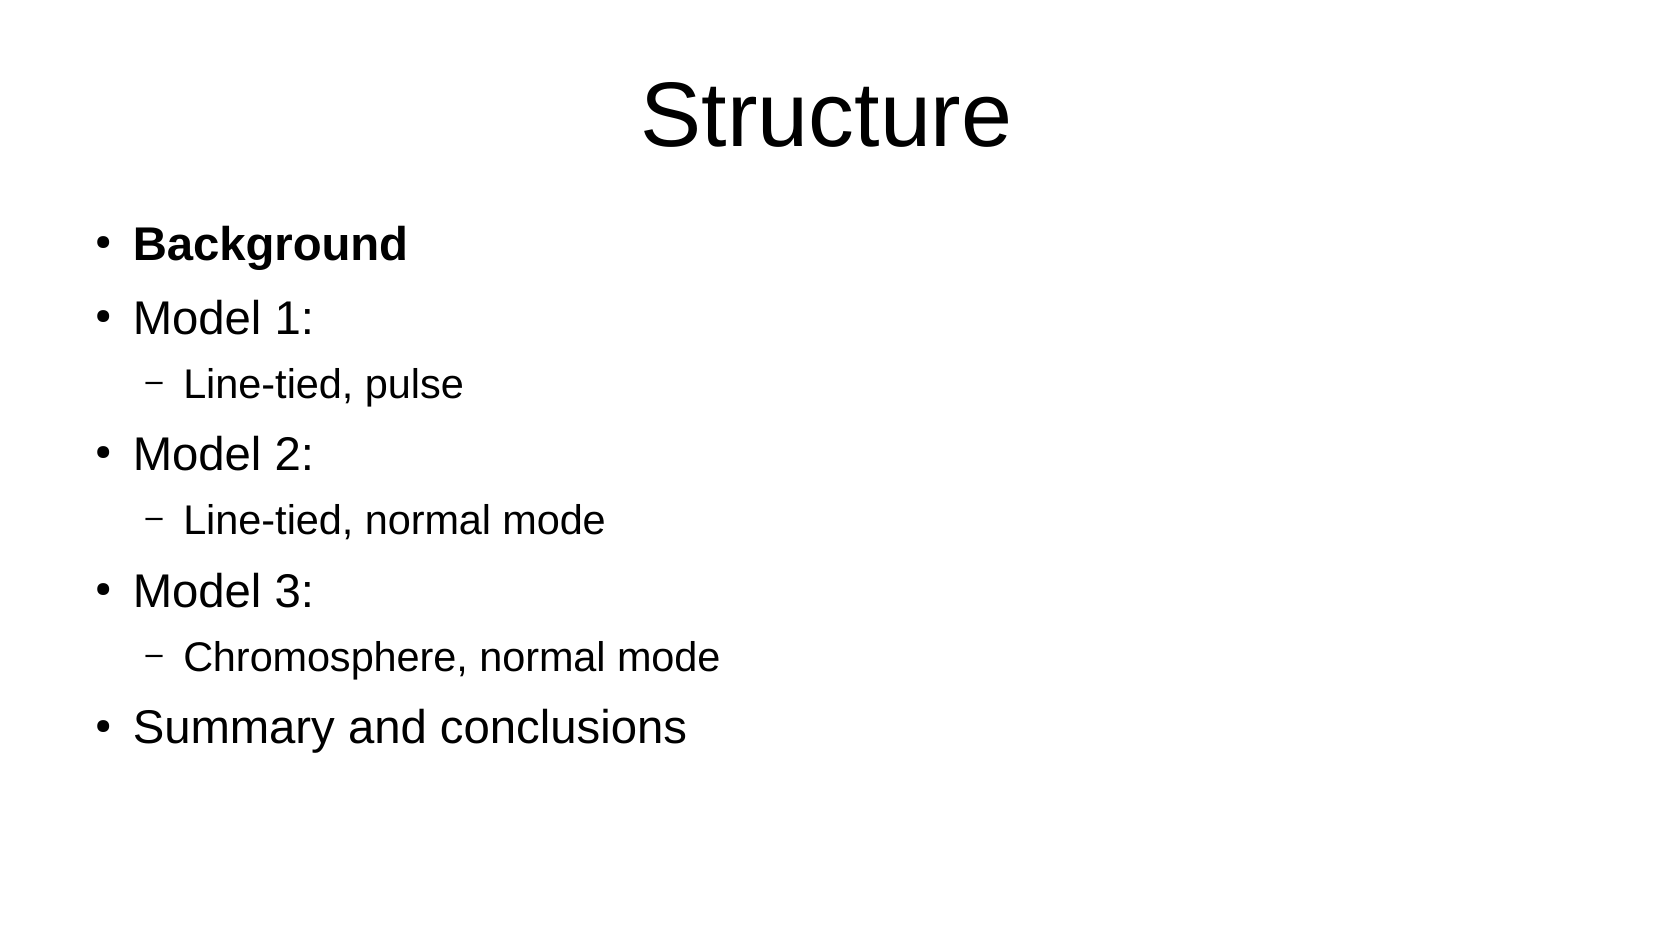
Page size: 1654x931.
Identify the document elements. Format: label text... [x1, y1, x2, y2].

title Structure [82, 37, 1571, 193]
list Background Model 1: Line-tied, pulse Model 2: Line-tied, normal mode Model 3: Chromosphere, normal mode Summary and conclusions [82, 217, 1571, 758]
